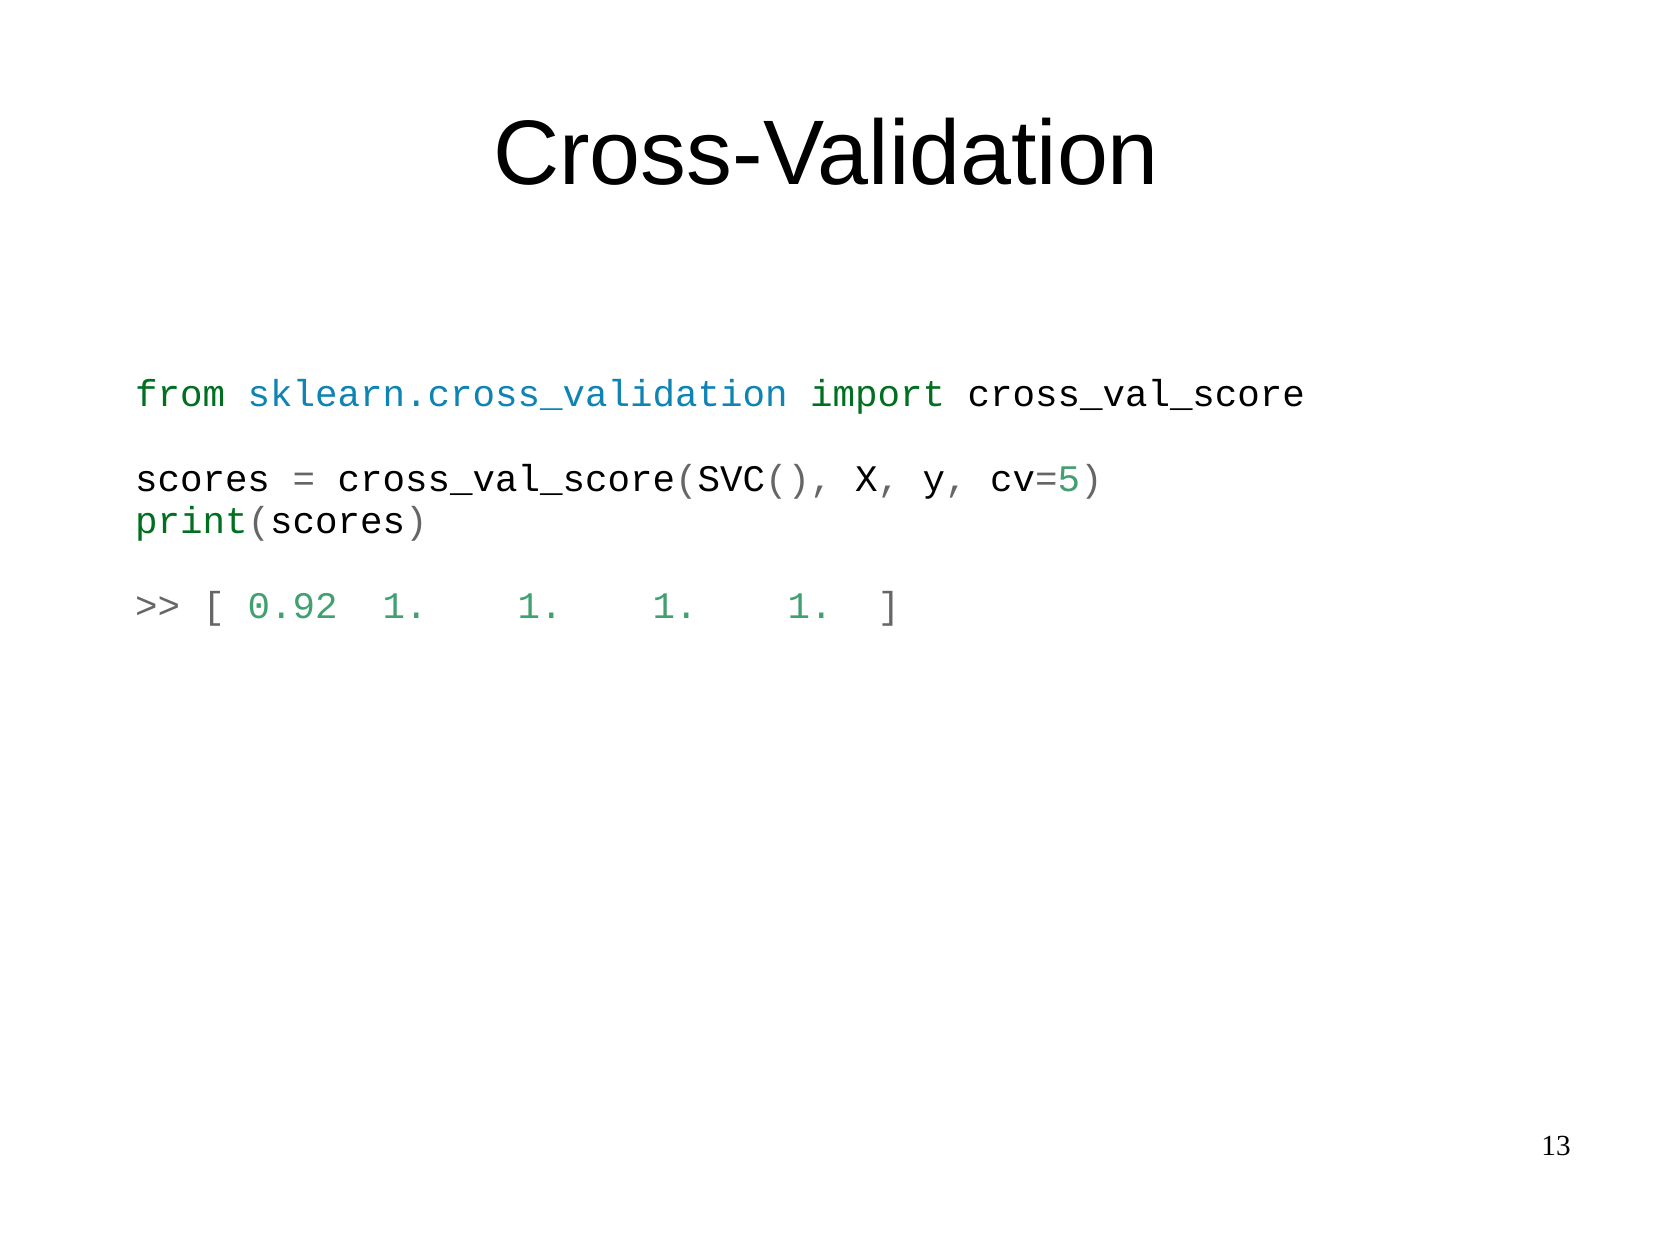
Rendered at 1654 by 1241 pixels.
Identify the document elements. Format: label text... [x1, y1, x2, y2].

title Cross-Validation [82, 49, 1571, 257]
text_box from sklearn.cross_validation import cross_val_score scores = cross_val_score(SVC(), X, y, cv=5) print(scores) >> [ 0.92 1. 1. 1. 1. ] [135, 375, 1411, 675]
